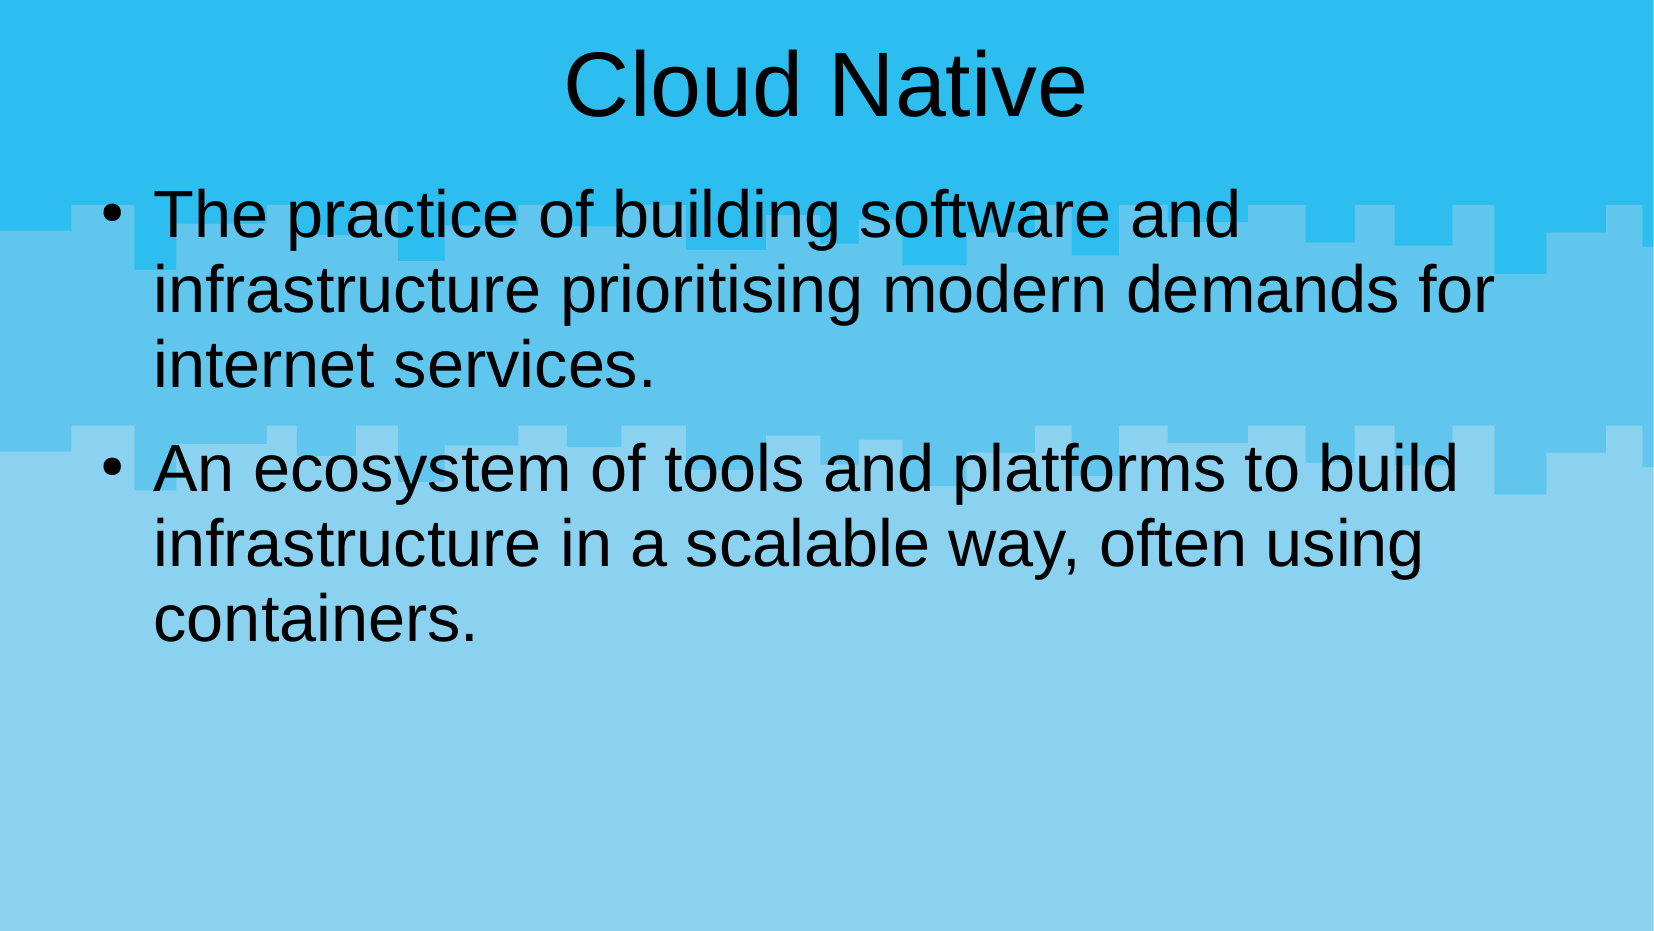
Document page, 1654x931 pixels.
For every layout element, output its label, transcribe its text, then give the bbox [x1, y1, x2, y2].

title Cloud Native [82, 7, 1571, 163]
picture [0, 0, 1654, 931]
list The practice of building software and infrastructure prioritising modern demands for internet services. An ecosystem of tools and platforms to build infrastructure in a scalable way, often using containers. [82, 177, 1571, 827]
